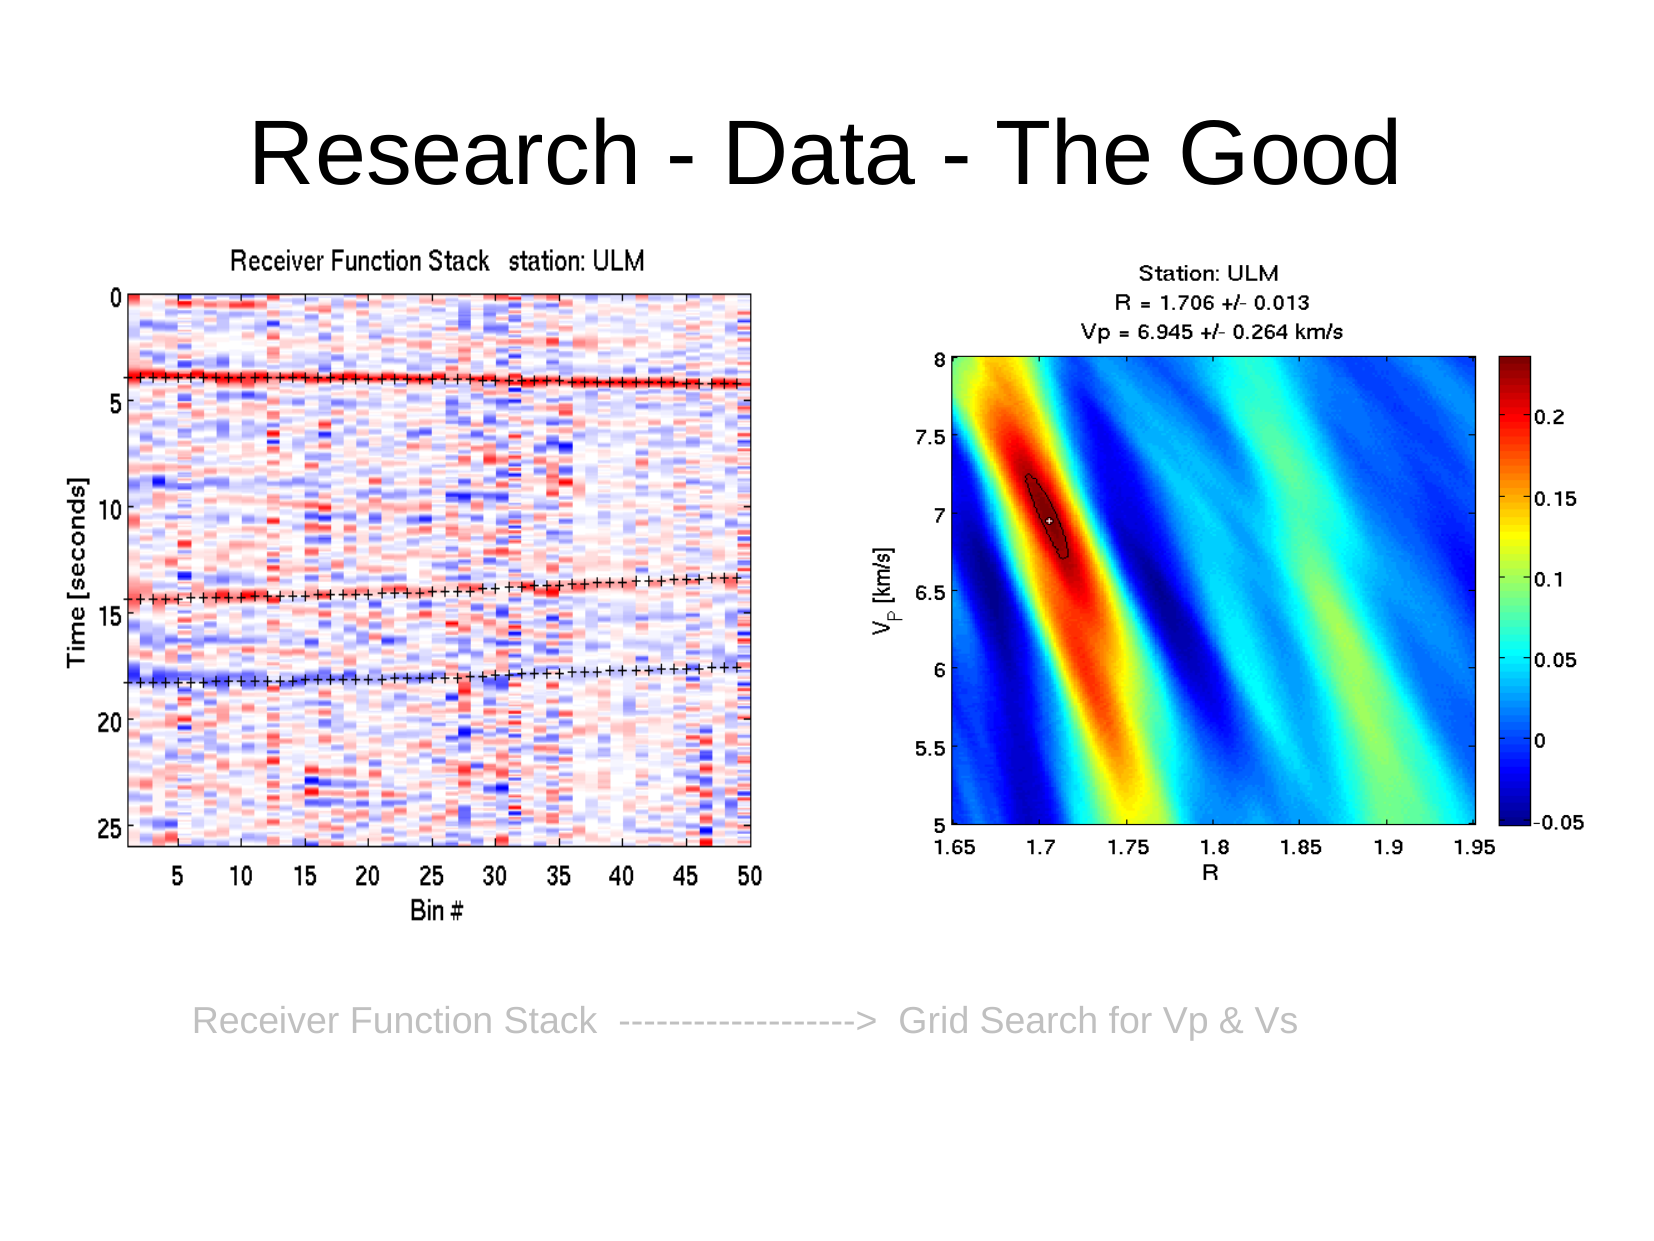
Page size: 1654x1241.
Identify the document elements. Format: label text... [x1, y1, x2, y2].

text_box Receiver Function Stack -------------------> Grid Search for Vp & Vs [177, 992, 1477, 1049]
picture [23, 236, 827, 922]
picture [850, 237, 1630, 928]
title Research - Data - The Good [82, 49, 1571, 257]
